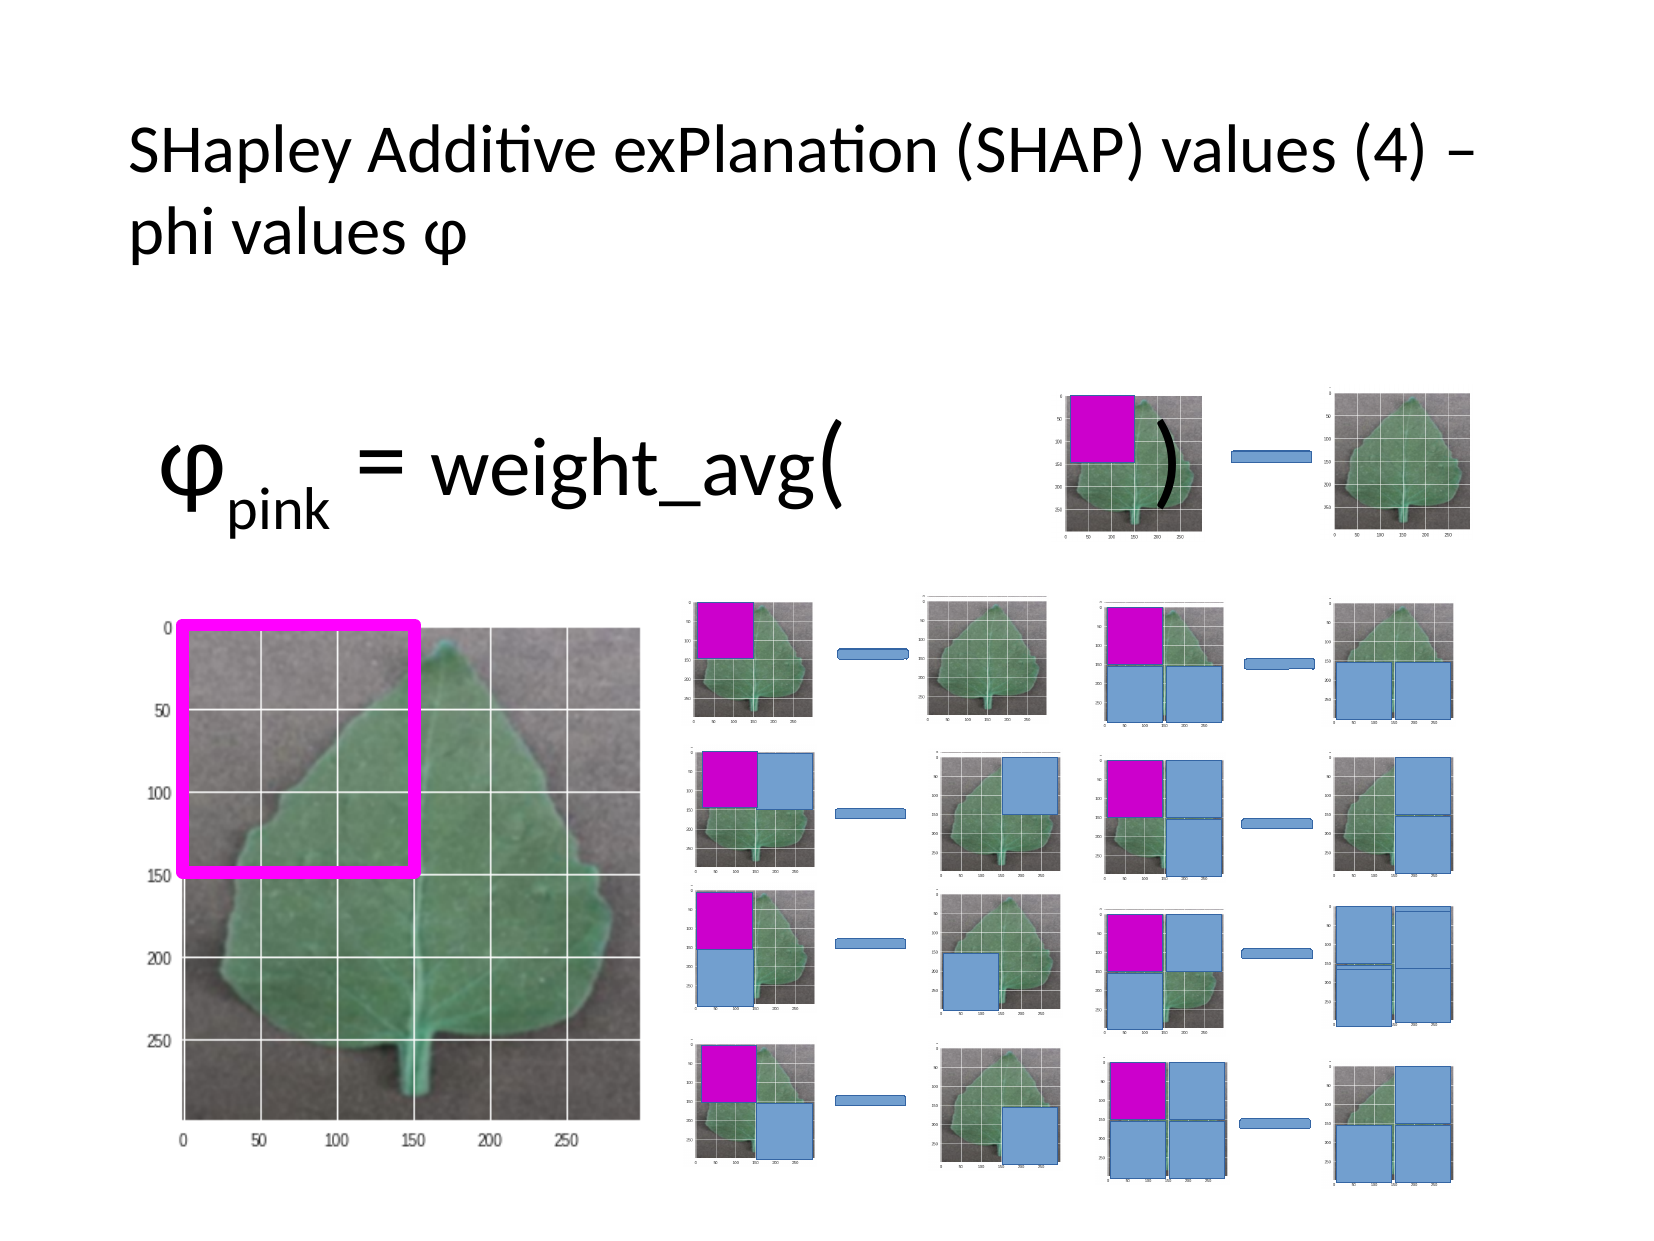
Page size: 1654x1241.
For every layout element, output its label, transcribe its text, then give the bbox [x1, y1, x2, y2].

text_box [1395, 1125, 1451, 1183]
text_box [1107, 666, 1163, 723]
text_box [1107, 607, 1163, 665]
text_box [1395, 662, 1451, 720]
picture [1092, 905, 1226, 1037]
text_box [696, 892, 754, 1007]
text_box [1395, 757, 1451, 815]
text_box [1336, 1125, 1392, 1183]
picture [928, 748, 1063, 880]
text_box [1169, 1062, 1225, 1120]
picture [915, 592, 1049, 724]
text_box [1169, 1121, 1225, 1179]
text_box [1336, 662, 1392, 720]
text_box [702, 751, 813, 810]
picture [1321, 1058, 1456, 1189]
text_box [1166, 666, 1222, 723]
text_box [1395, 816, 1451, 874]
text_box [1110, 1062, 1166, 1120]
text_box [1166, 914, 1222, 972]
text_box [1241, 948, 1313, 959]
text_box [1336, 965, 1392, 1027]
text_box [835, 808, 906, 819]
title [227, 364, 1654, 605]
text_box [1241, 818, 1313, 829]
picture [1321, 595, 1456, 727]
text_box [837, 648, 909, 660]
picture [1321, 749, 1456, 880]
text_box [1166, 760, 1222, 818]
picture [135, 610, 651, 1160]
text_box [1107, 760, 1163, 818]
title φpink = weight_avg( ) [120, 346, 1636, 586]
picture [928, 1040, 1063, 1171]
picture [928, 886, 1063, 1018]
picture [1092, 598, 1226, 730]
text_box [1336, 906, 1392, 964]
text_box [1110, 1121, 1166, 1179]
text_box [1002, 1107, 1058, 1165]
text_box [1107, 973, 1163, 1030]
text_box [1239, 1118, 1311, 1129]
text_box [1002, 757, 1058, 815]
text_box [1395, 906, 1451, 1023]
picture [683, 744, 817, 876]
picture [1321, 902, 1456, 1029]
picture [1095, 1054, 1230, 1185]
text_box [697, 602, 754, 659]
text_box [1244, 658, 1315, 670]
title SHapley Additive exPlanation (SHAP) values (4) – phi values φ [113, 66, 1540, 306]
text_box [1107, 914, 1163, 972]
text_box [701, 1045, 813, 1160]
picture [683, 882, 817, 1013]
text_box [835, 938, 906, 949]
text_box [1166, 819, 1222, 877]
text_box [943, 953, 999, 1011]
text_box [835, 1095, 906, 1106]
picture [681, 598, 815, 726]
picture [1092, 752, 1226, 883]
text_box [1395, 1066, 1451, 1124]
picture [683, 1036, 817, 1167]
